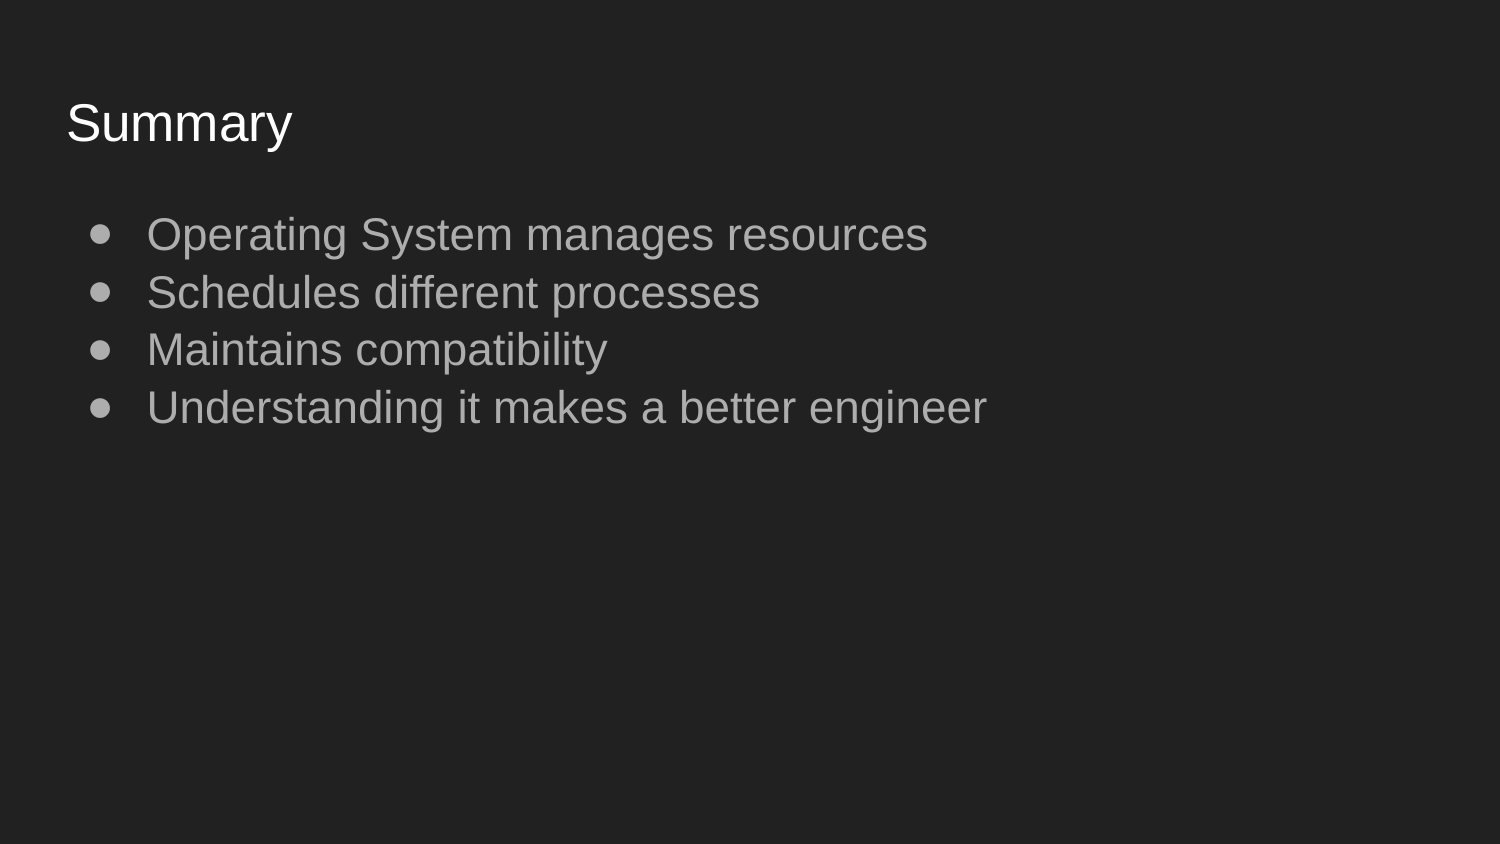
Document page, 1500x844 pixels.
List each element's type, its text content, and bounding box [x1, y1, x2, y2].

title Summary [51, 72, 1449, 167]
list Operating System manages resources Schedules different processes Maintains compatibility Understanding it makes a better engineer [56, 186, 1455, 493]
